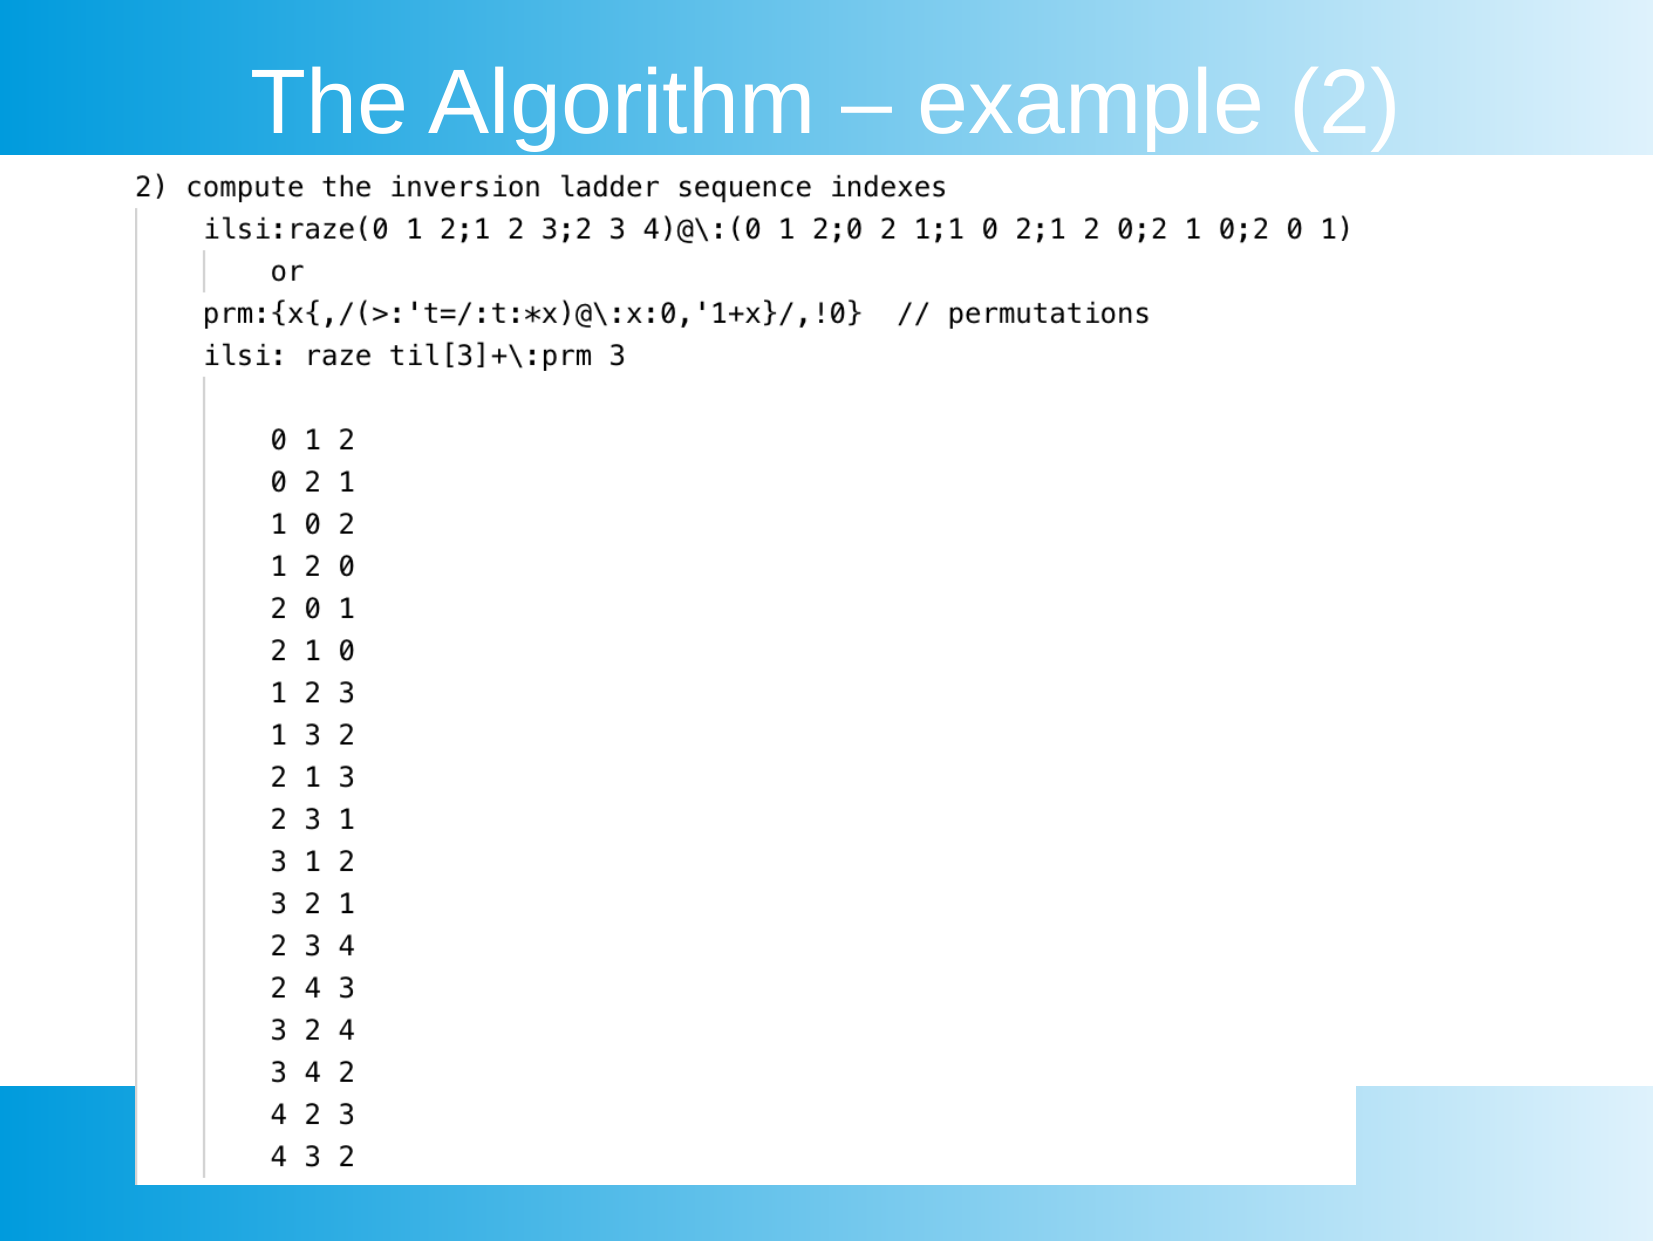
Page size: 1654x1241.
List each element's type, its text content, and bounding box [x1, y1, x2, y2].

title The Algorithm – example (2) [82, 49, 1571, 155]
picture [135, 166, 1356, 1241]
